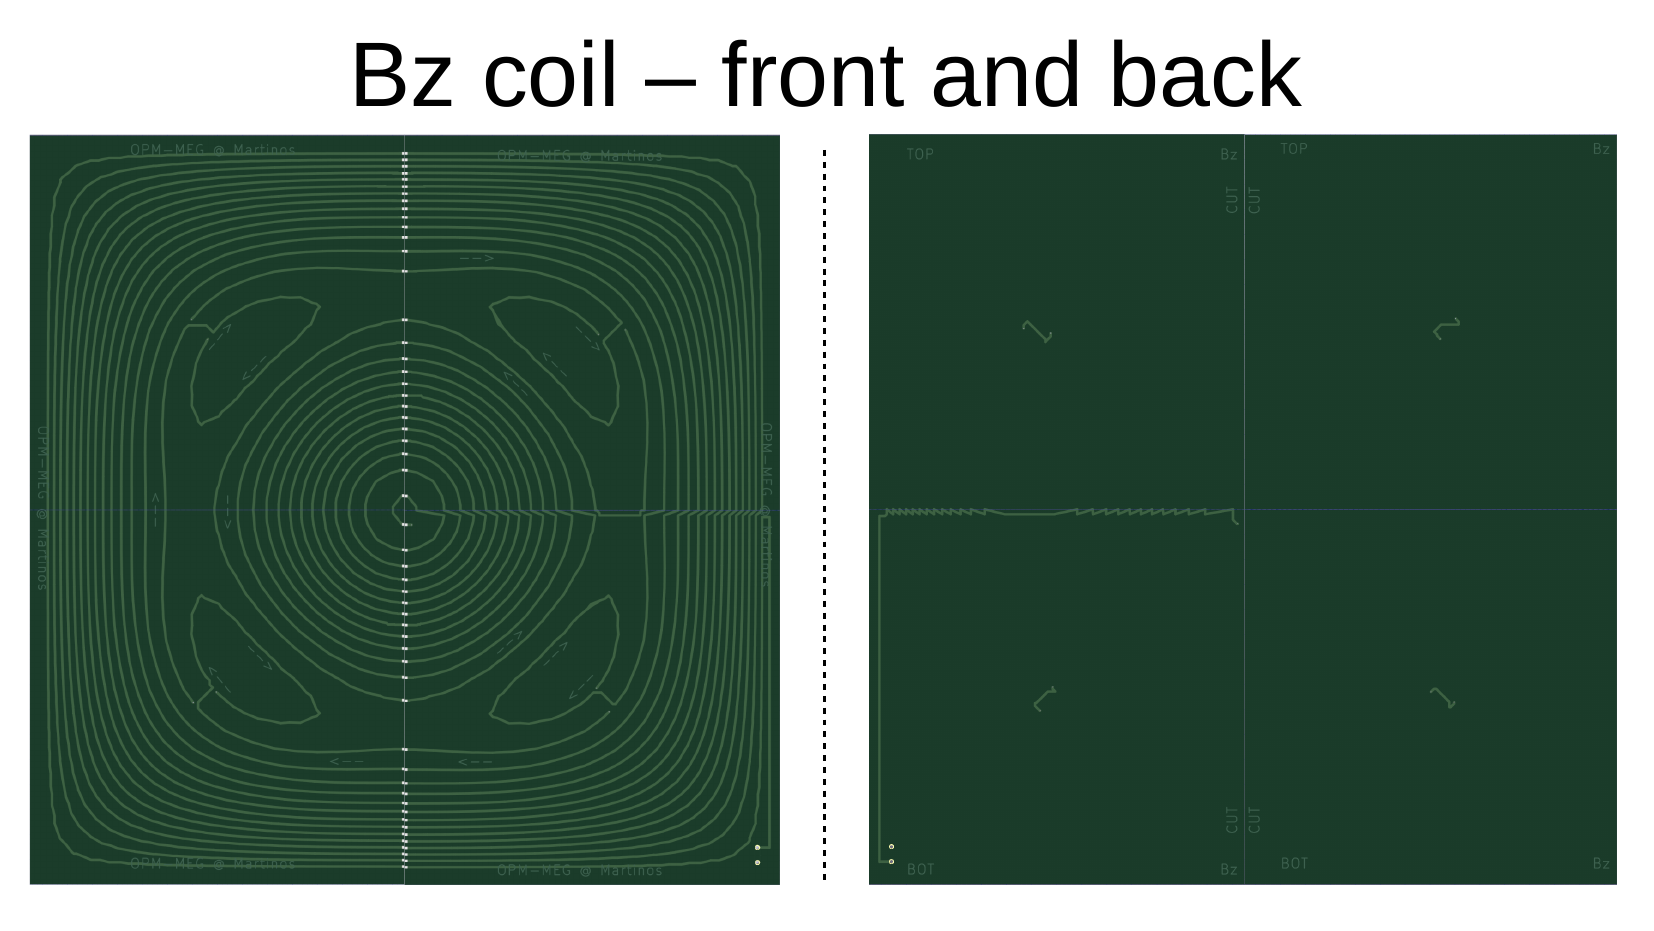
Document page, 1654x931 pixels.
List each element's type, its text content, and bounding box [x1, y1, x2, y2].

picture [869, 134, 1617, 885]
title Bz coil – front and back [82, 0, 1571, 153]
picture [29, 134, 780, 885]
